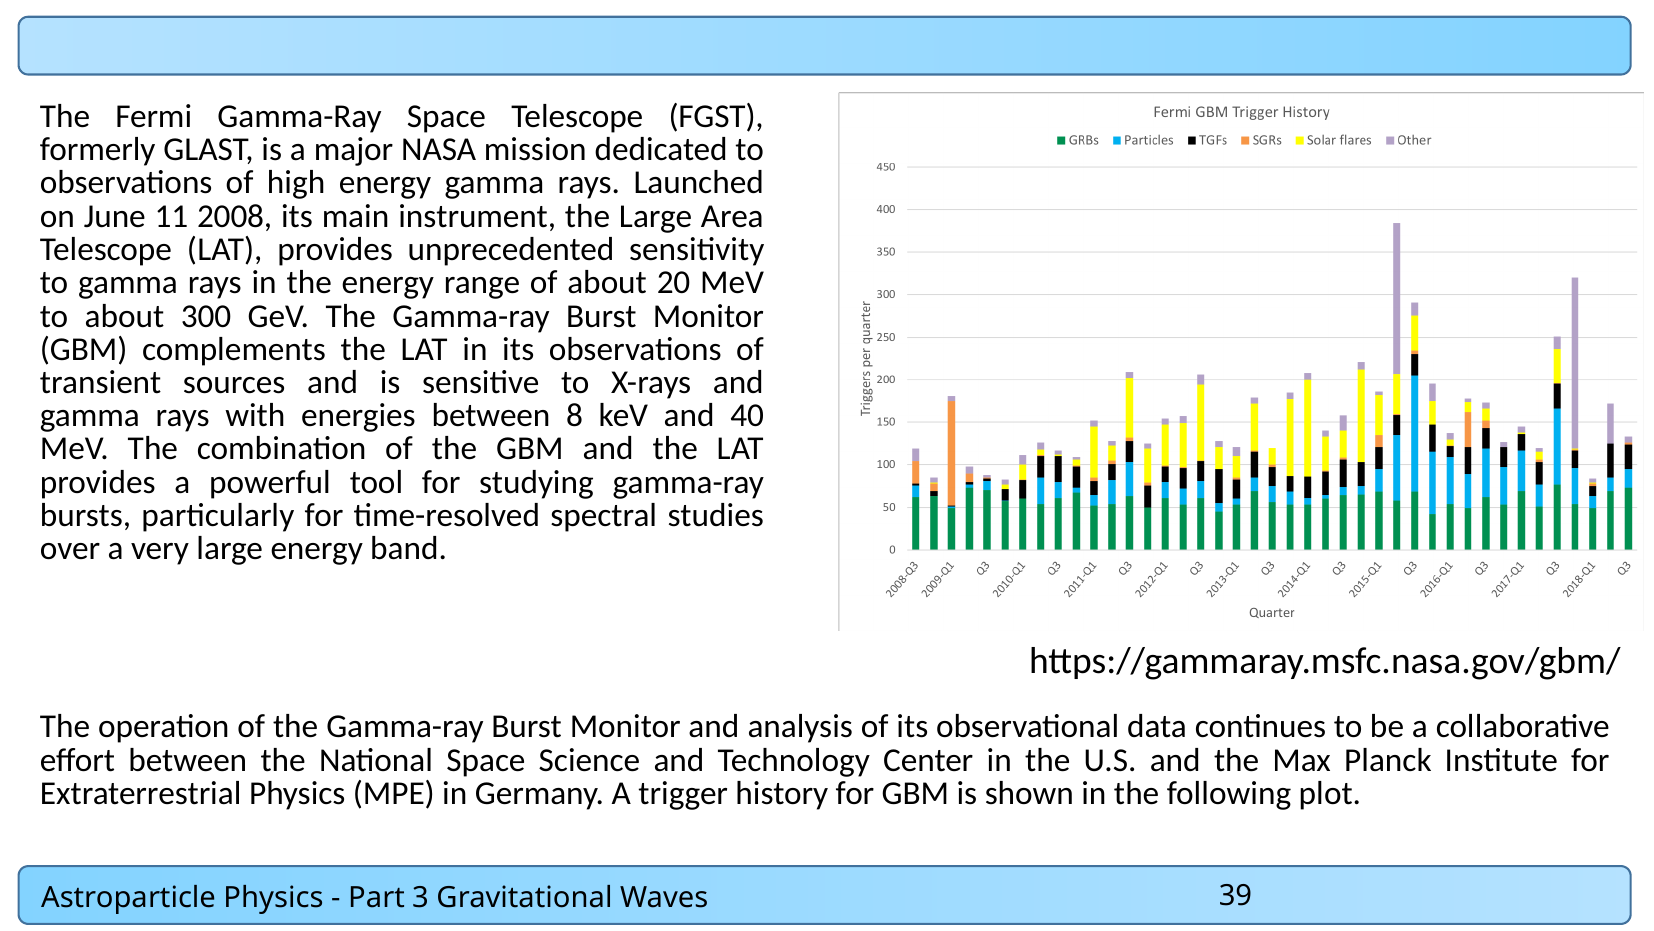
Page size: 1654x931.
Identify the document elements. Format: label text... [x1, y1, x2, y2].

text_box The Fermi Gamma-Ray Space Telescope (FGST), formerly GLAST, is a major NASA mission dedicated to observations of high energy gamma rays. Launched on June 11 2008, its main instrument, the Large Area Telescope (LAT), provides unprecedented sensitivity to gamma rays in the energy range of about 20 MeV to about 300 GeV. The Gamma-ray Burst Monitor (GBM) complements the LAT in its observations of transient sources and is sensitive to X-rays and gamma rays with energies between 8 keV and 40 MeV. The combination of the GBM and the LAT provides a powerful tool for studying gamma-ray bursts, particularly for time-resolved spectral studies over a very large energy band. [24, 95, 781, 834]
text_box https://gammaray.msfc.nasa.gov/gbm/ [1014, 638, 1636, 691]
text_box [1218, 925, 1604, 931]
text_box The operation of the Gamma-ray Burst Monitor and analysis of its observational data continues to be a collaborative effort between the National Space Science and Technology Center in the U.S. and the Max Planck Institute for Extraterrestrial Physics (MPE) in Germany. A trigger history for GBM is shown in the following plot. [24, 705, 1630, 925]
text_box Astroparticle Physics - Part 3 Gravitational Waves [40, 925, 939, 931]
picture [838, 92, 1644, 631]
